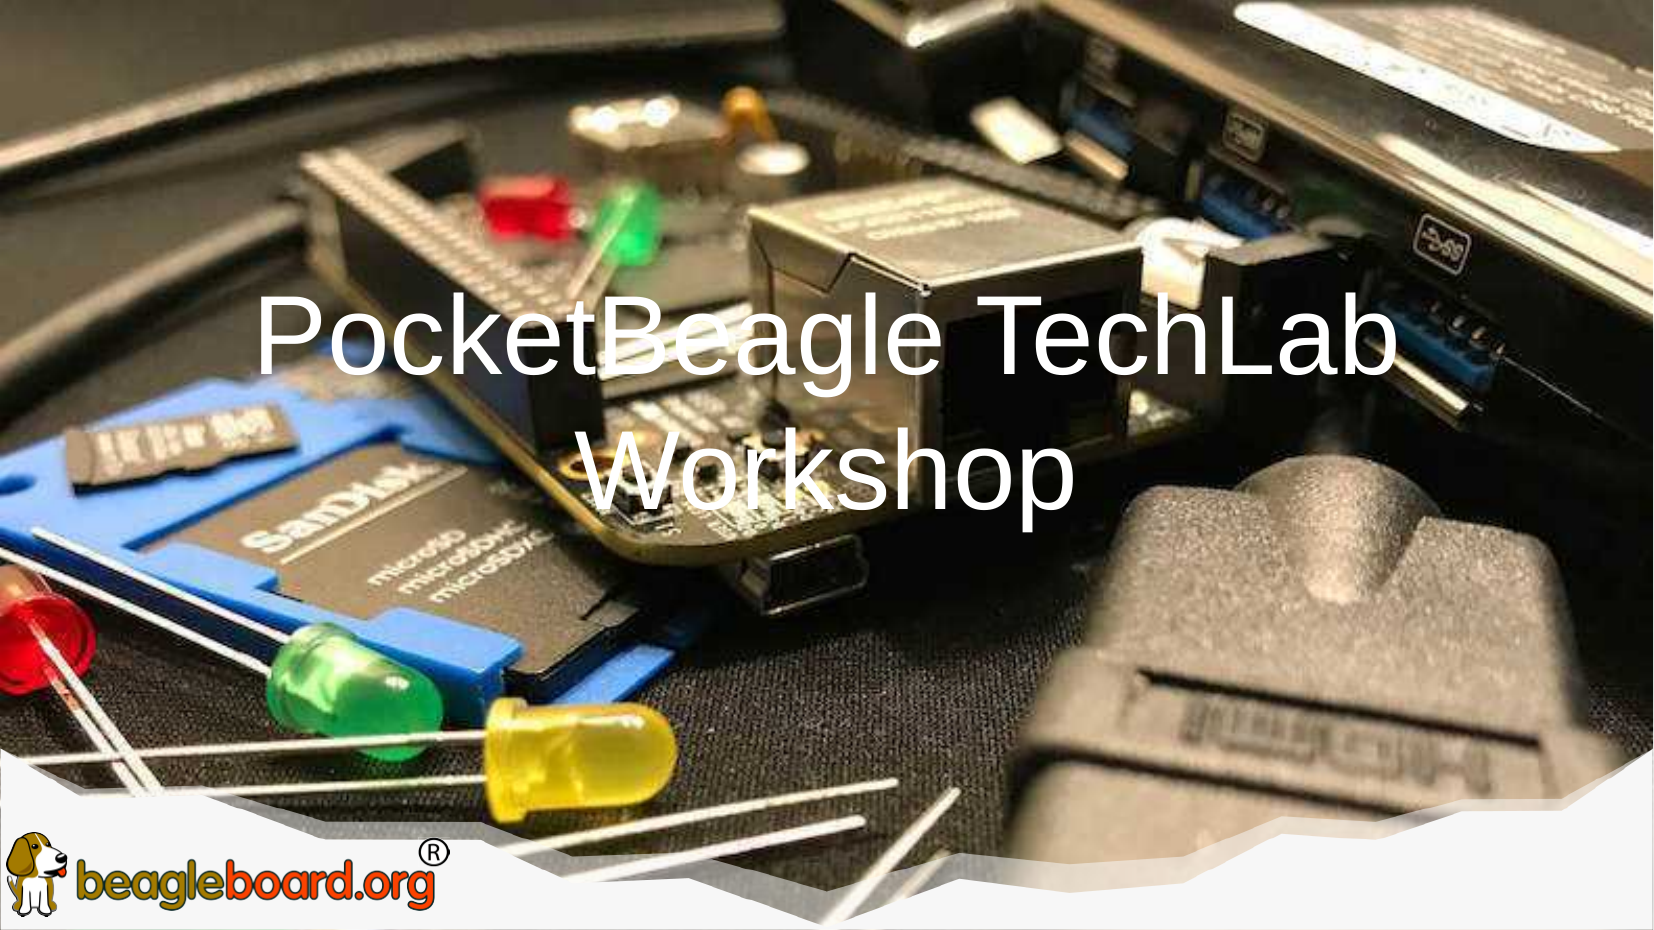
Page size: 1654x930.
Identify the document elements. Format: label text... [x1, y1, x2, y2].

picture [0, 0, 1654, 930]
text_box PocketBeagle TechLab Workshop [82, 37, 1571, 757]
